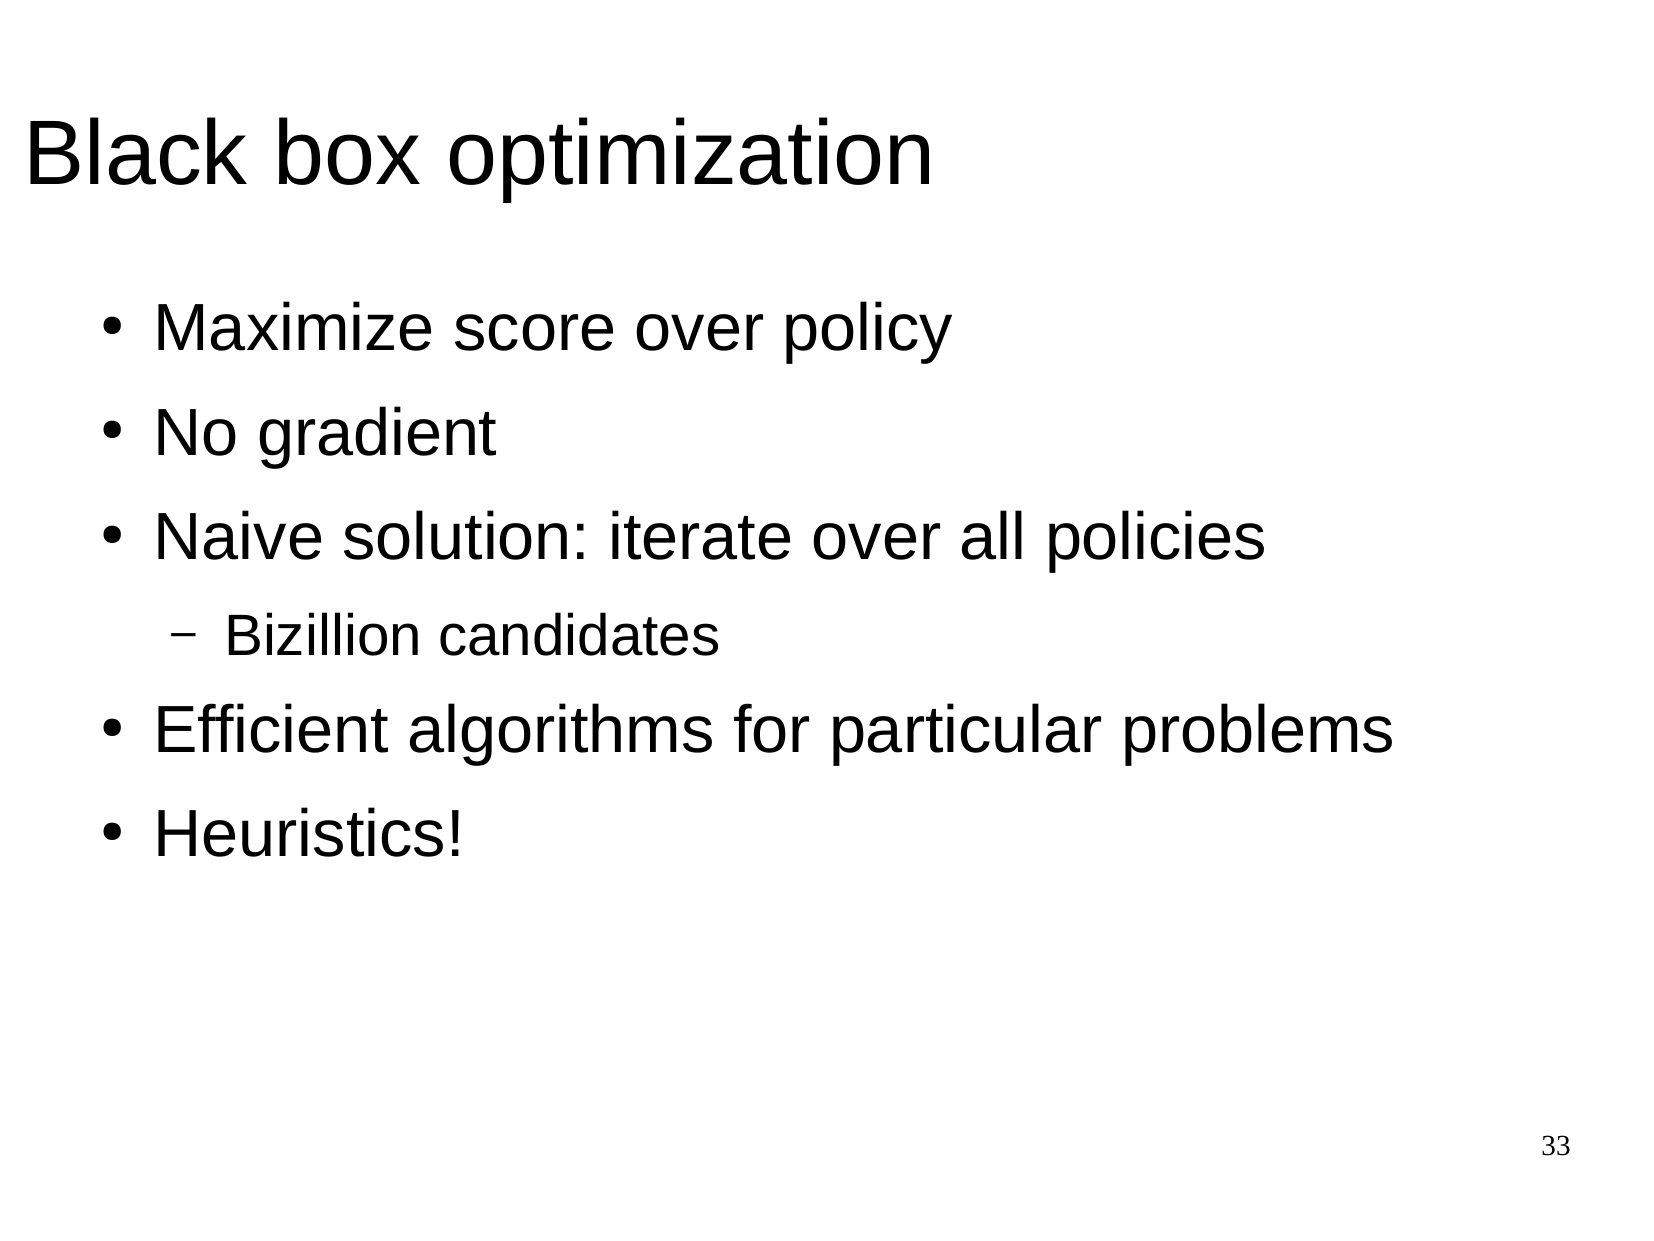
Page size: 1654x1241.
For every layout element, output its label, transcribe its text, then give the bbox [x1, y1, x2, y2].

list Maximize score over policy No gradient Naive solution: iterate over all policies Bizillion candidates Efficient algorithms for particular problems Heuristics! [82, 290, 1571, 1010]
title Black box optimization [23, 49, 1512, 257]
